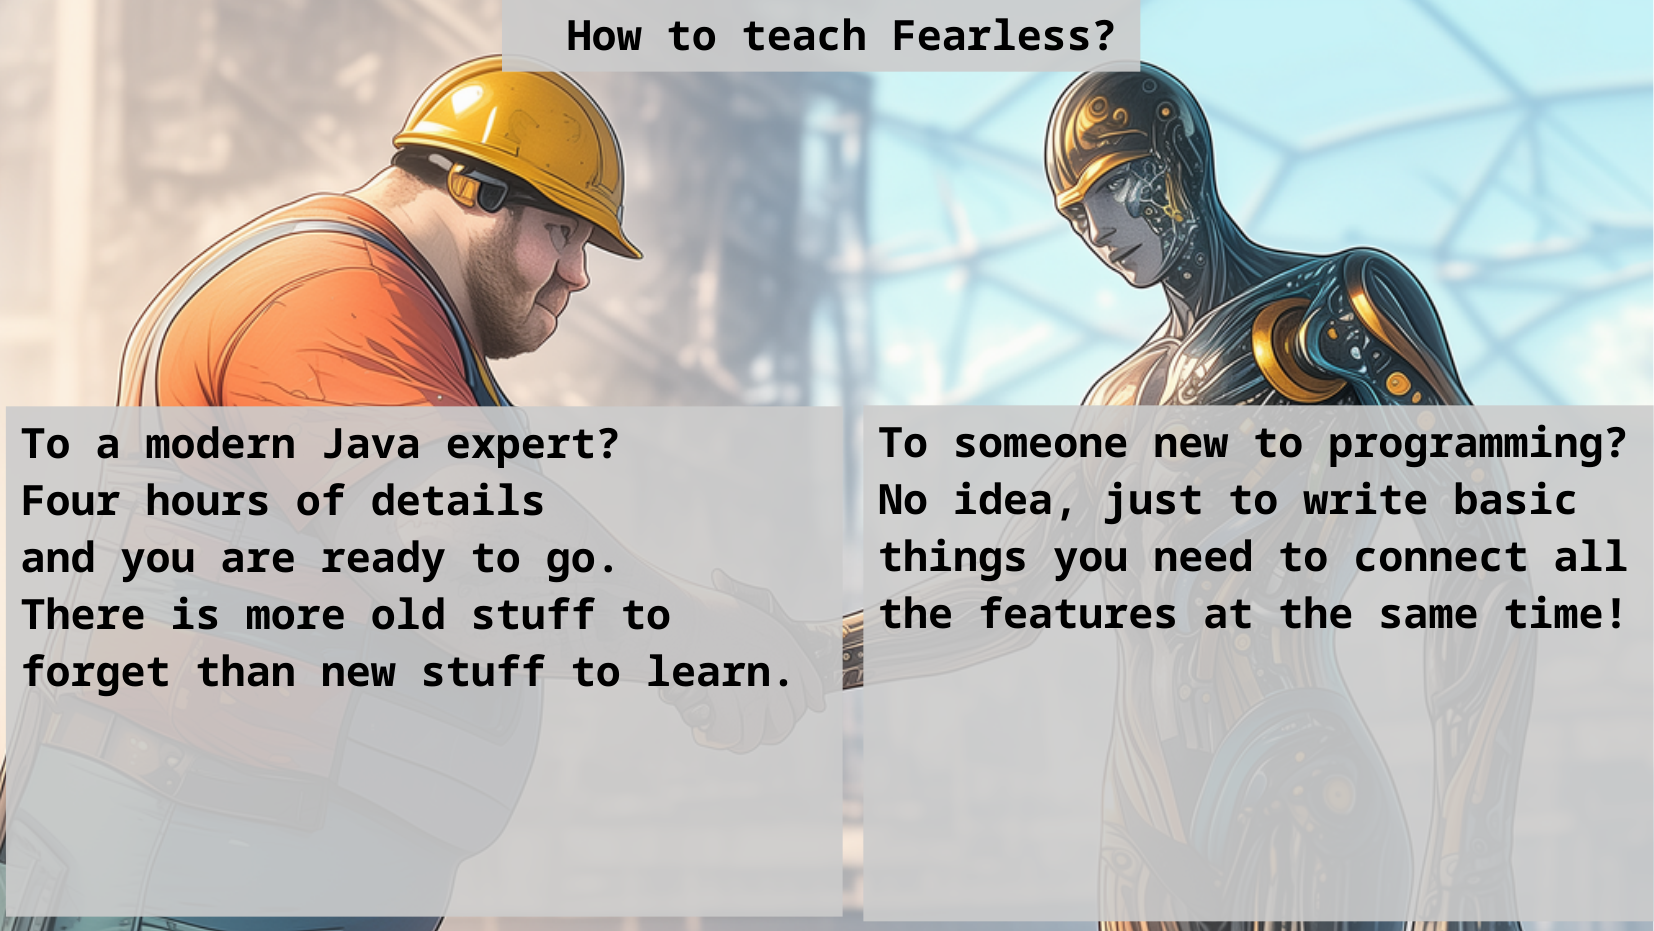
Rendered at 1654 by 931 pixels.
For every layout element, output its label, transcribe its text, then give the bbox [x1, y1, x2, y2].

text_box How to teach Fearless? [502, 0, 1141, 72]
text_box To someone new to programming? No idea, just to write basic things you need to connect all the features at the same time! [863, 405, 1654, 922]
text_box To a modern Java expert? Four hours of details and you are ready to go. There is more old stuff to forget than new stuff to learn. [5, 406, 843, 917]
picture [0, 0, 1654, 931]
